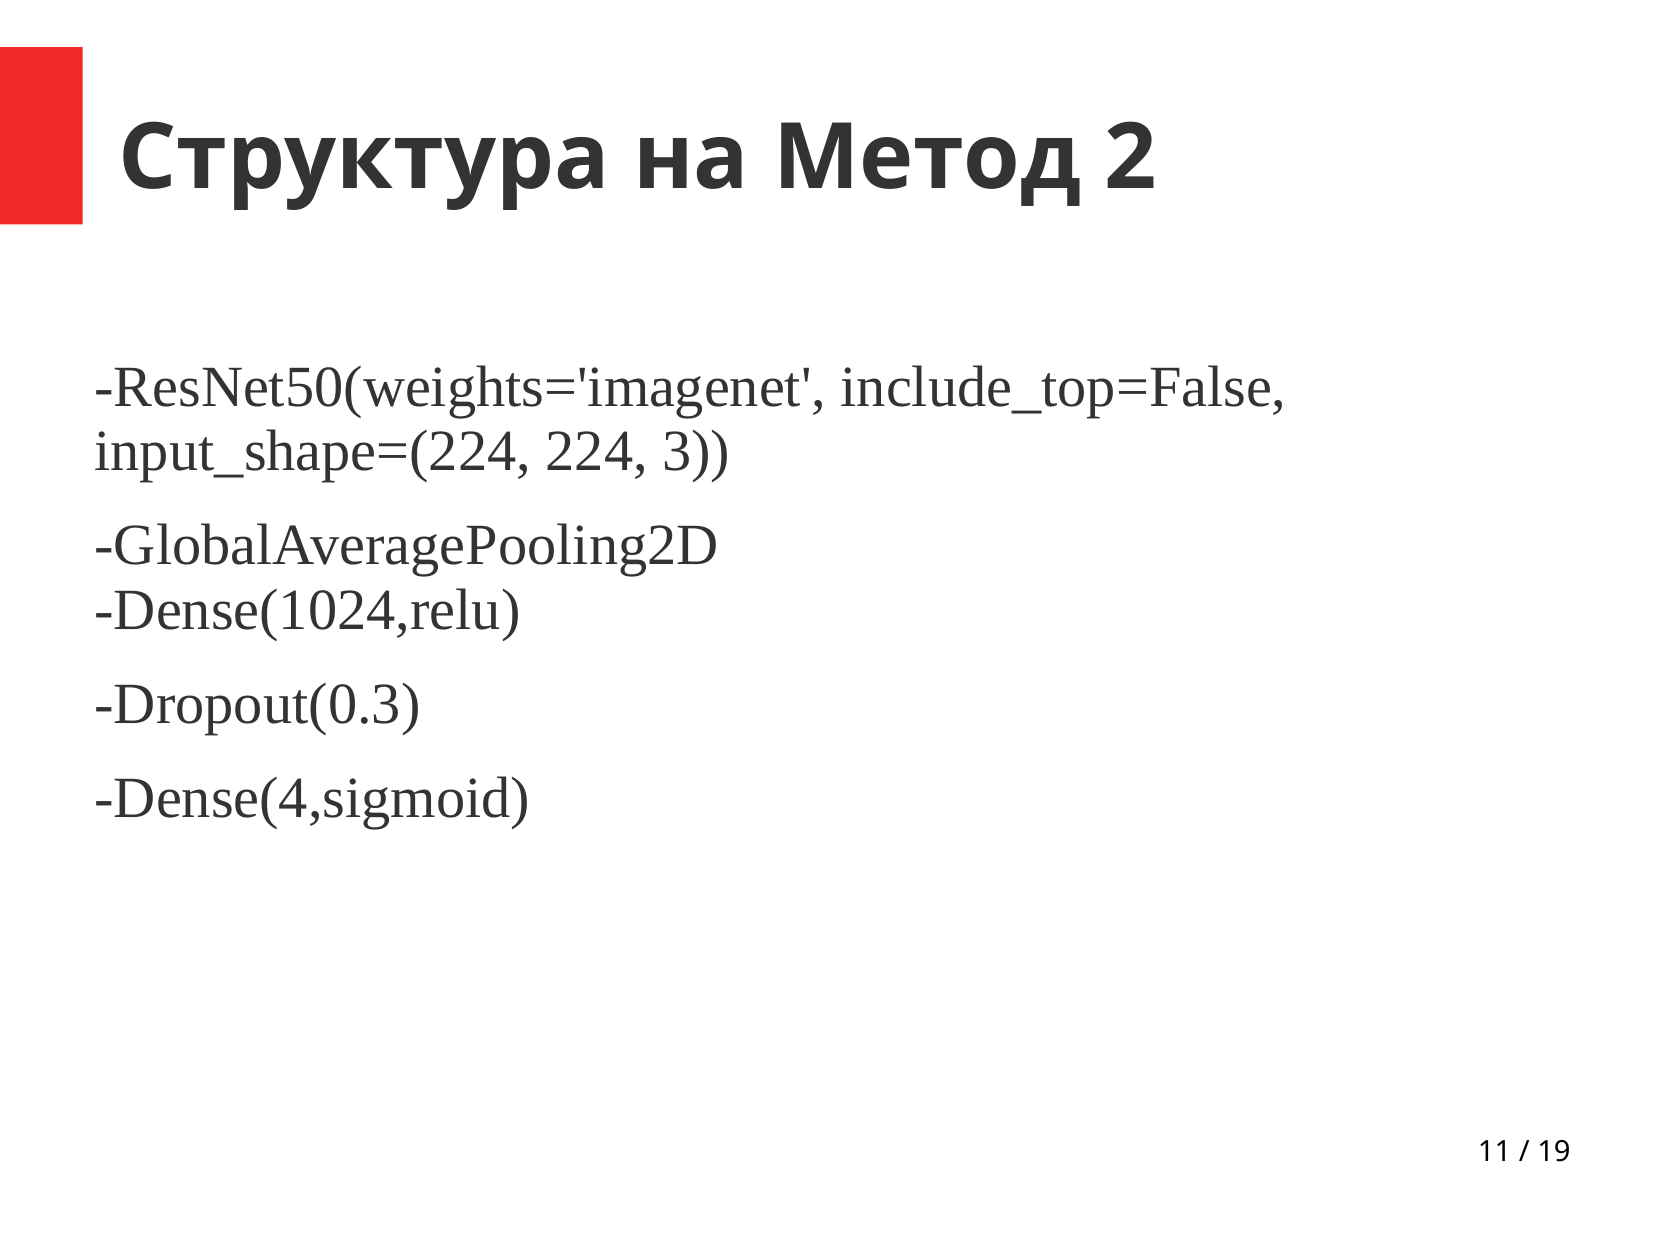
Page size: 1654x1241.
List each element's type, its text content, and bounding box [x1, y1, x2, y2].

title Структура на Метод 2 [118, 49, 1571, 257]
list -ResNet50(weights='imagenet', include_top=False, input_shape=(224, 224, 3)) -GlobalAveragePooling2D -Dense(1024,relu) -Dropout(0.3) -Dense(4,sigmoid) [94, 354, 1489, 922]
